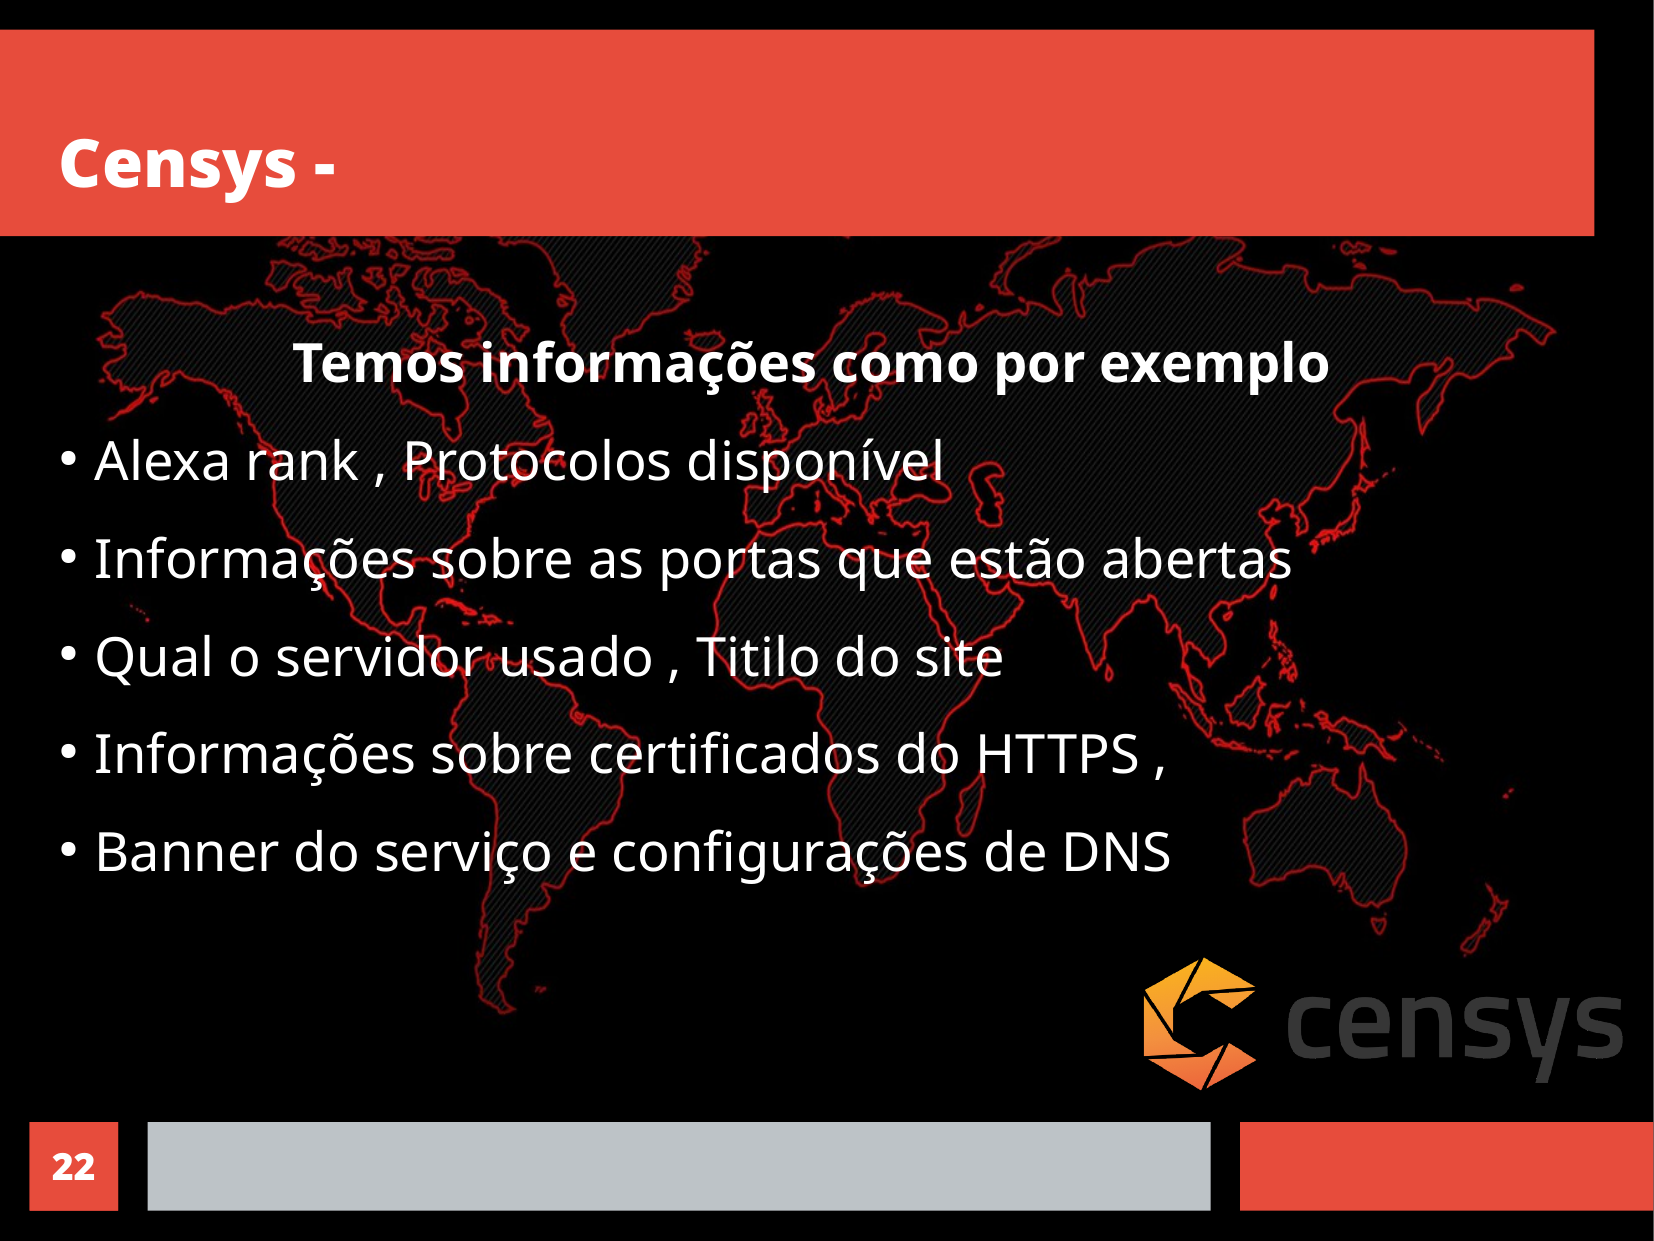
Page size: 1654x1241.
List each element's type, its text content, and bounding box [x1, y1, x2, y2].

list Temos informações como por exemplo Alexa rank , Protocolos disponível Informações sobre as portas que estão abertas Qual o servidor usado , Titilo do site Informações sobre certificados do HTTPS , Banner do serviço e configurações de DNS [59, 324, 1565, 1093]
picture [0, 0, 1654, 1241]
title Censys - [59, 59, 1595, 207]
